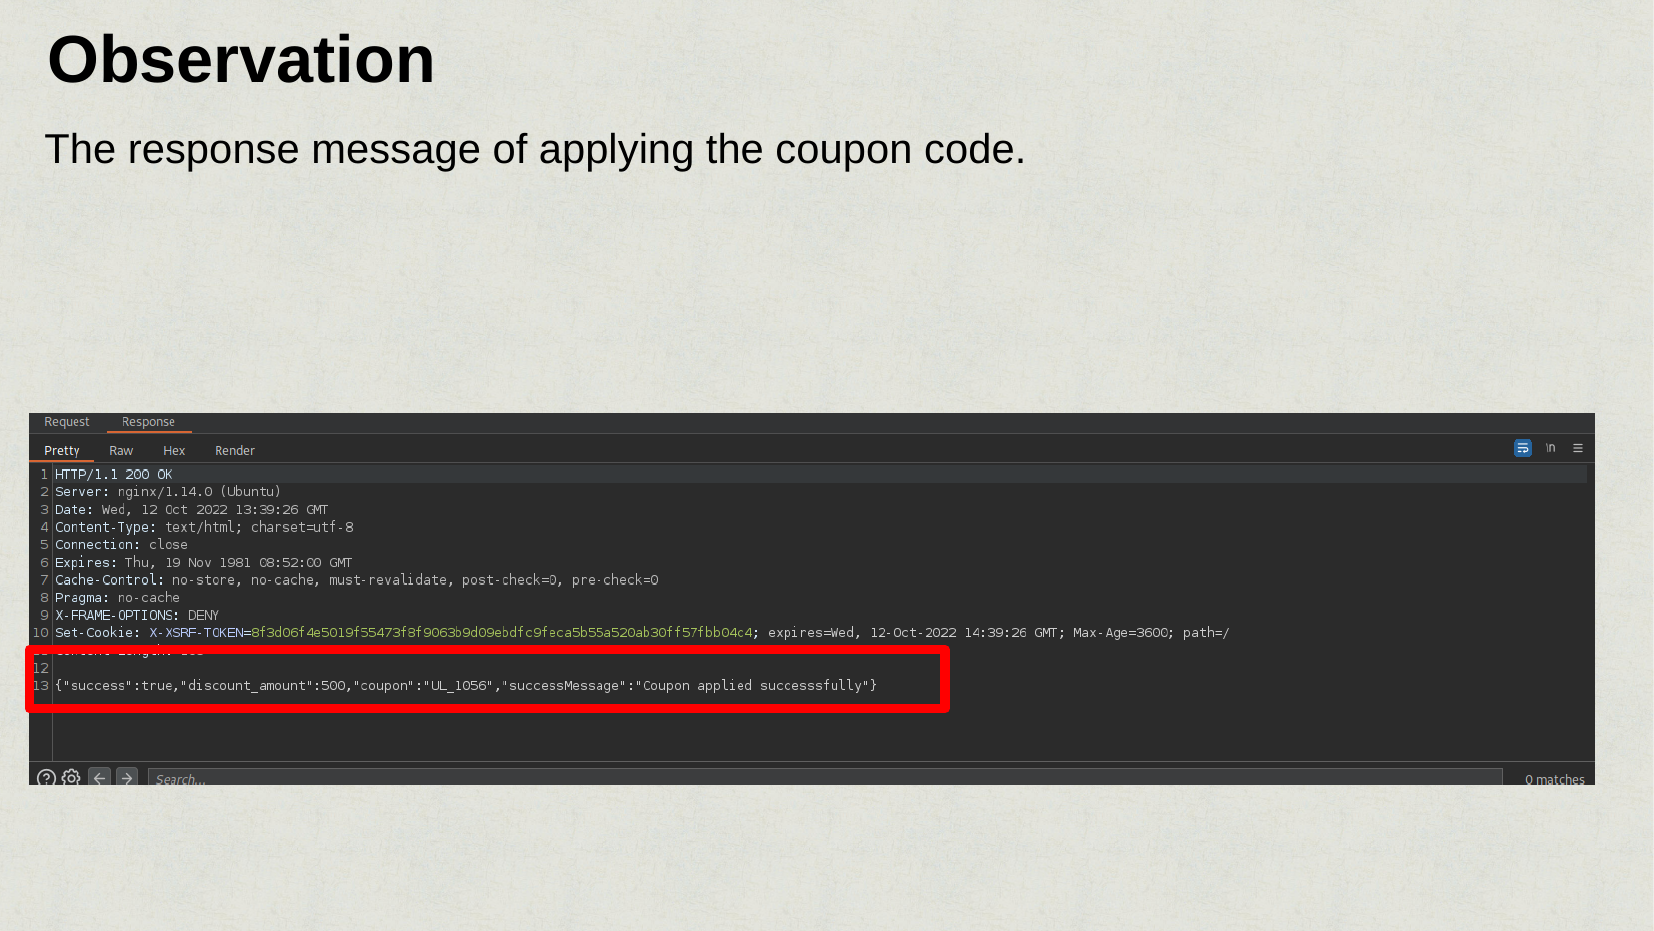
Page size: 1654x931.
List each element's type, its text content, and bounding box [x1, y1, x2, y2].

title Observation [47, 0, 1536, 119]
text_box The response message of applying the coupon code. [29, 118, 1506, 413]
picture [0, 0, 1654, 931]
